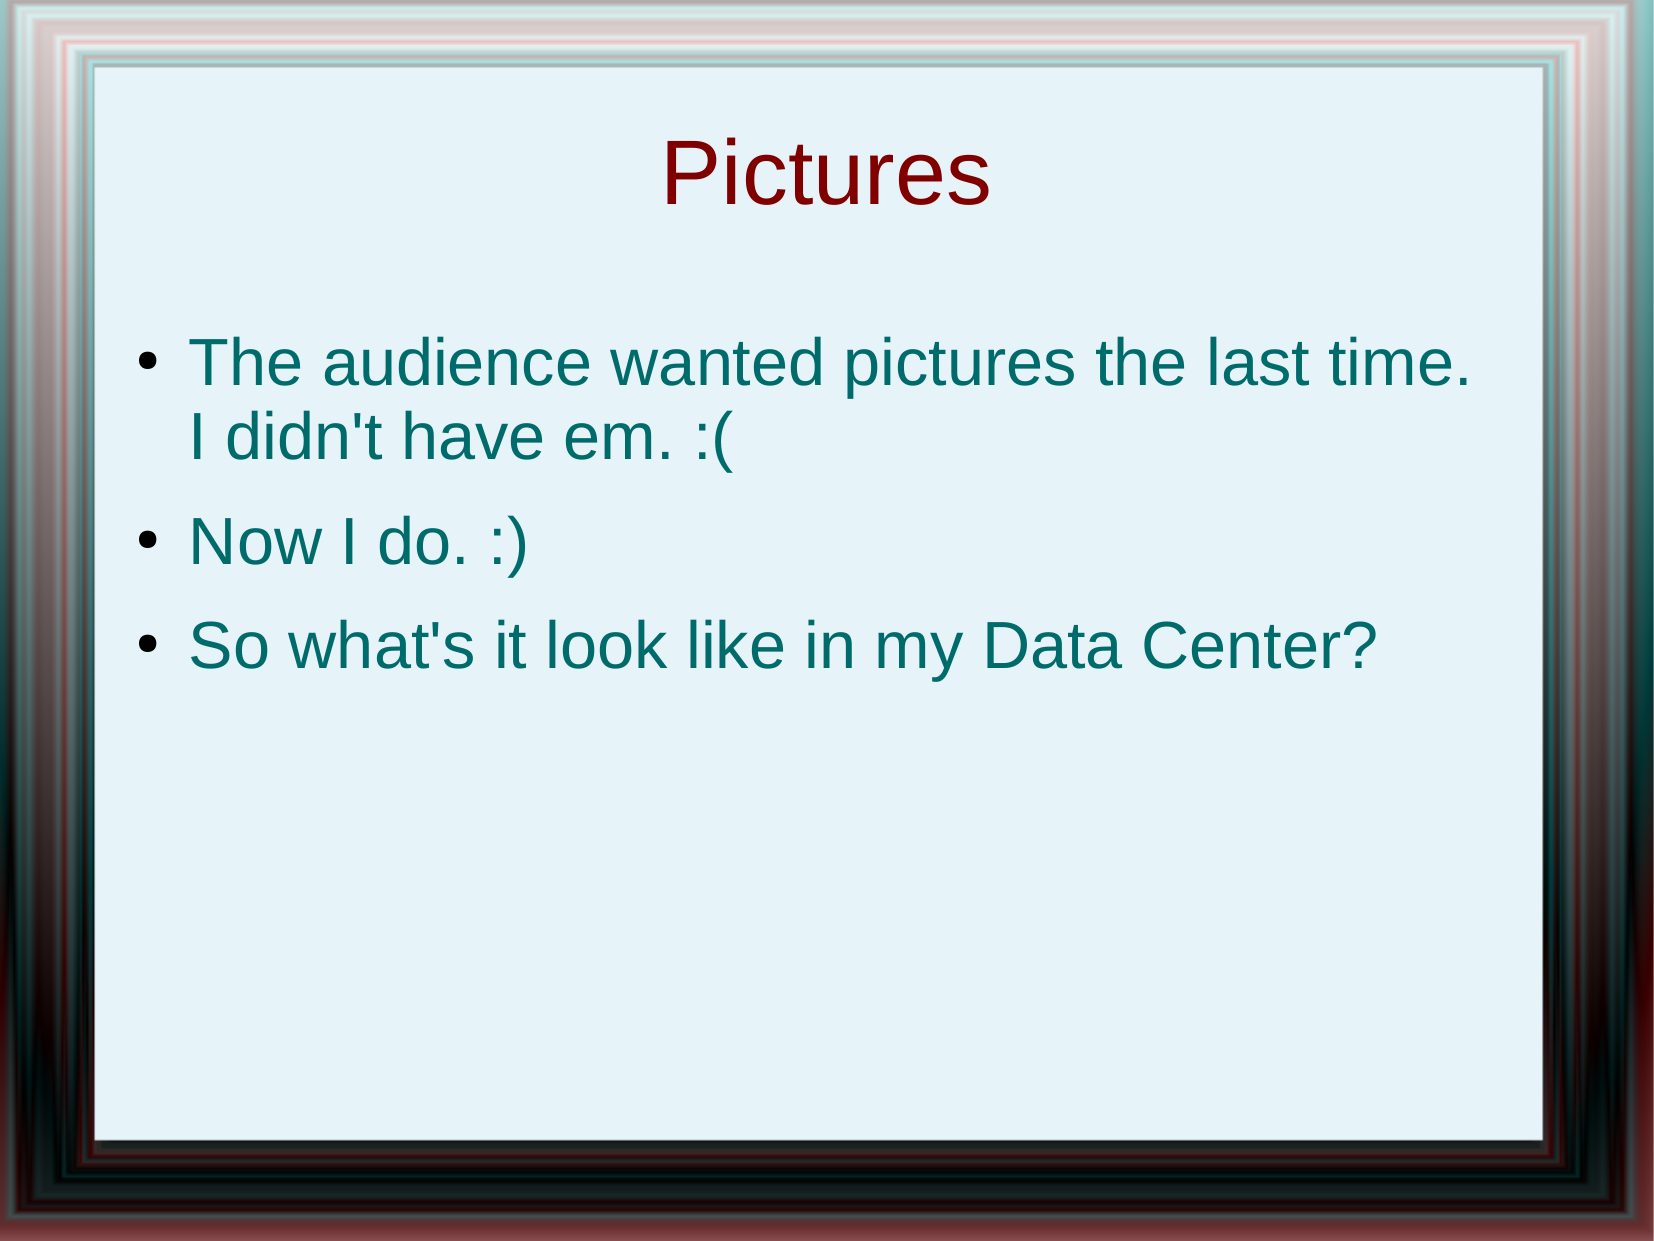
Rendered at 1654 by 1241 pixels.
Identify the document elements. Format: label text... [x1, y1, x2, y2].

list The audience wanted pictures the last time. I didn't have em. :( Now I do. :) So what's it look like in my Data Center? [118, 324, 1506, 1129]
picture [0, 0, 1654, 1241]
title Pictures [118, 95, 1536, 250]
